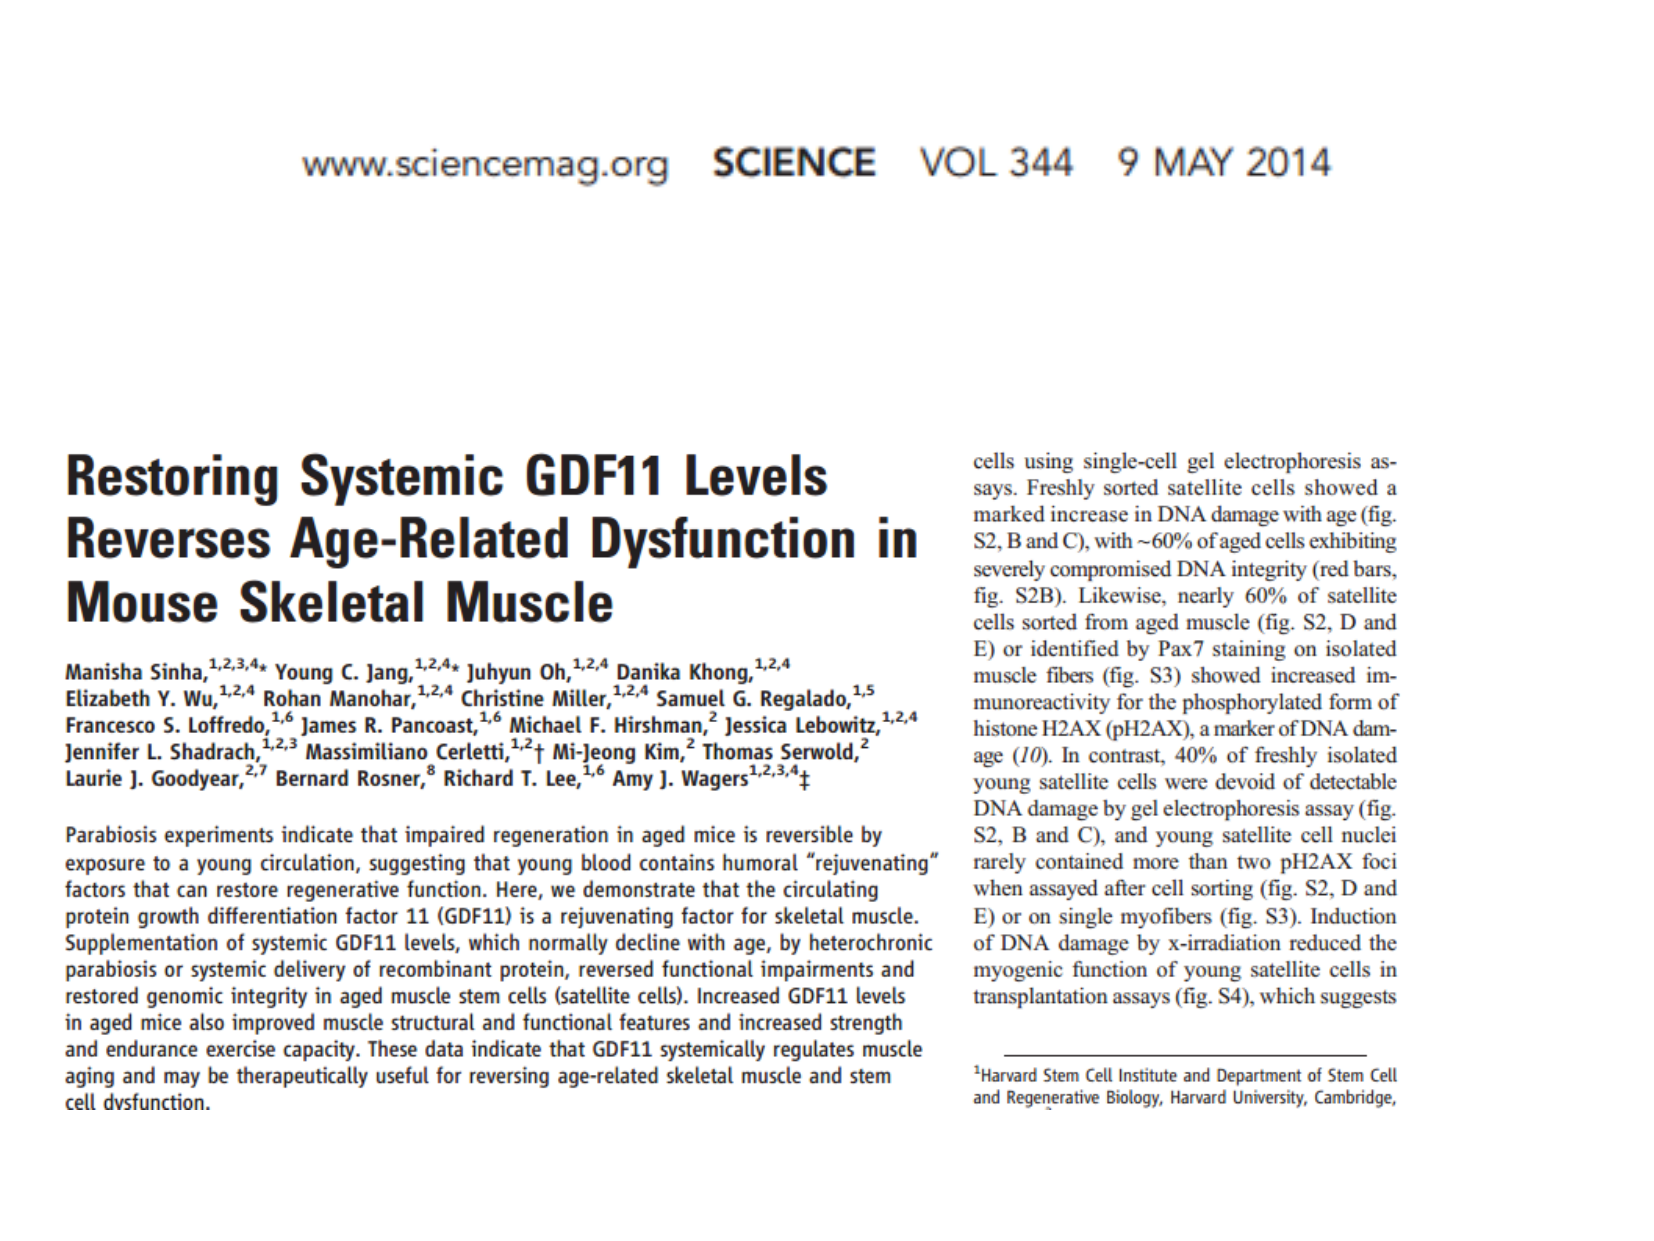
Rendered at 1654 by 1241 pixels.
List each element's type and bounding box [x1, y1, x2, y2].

picture [0, 80, 1654, 226]
picture [44, 431, 1411, 1111]
